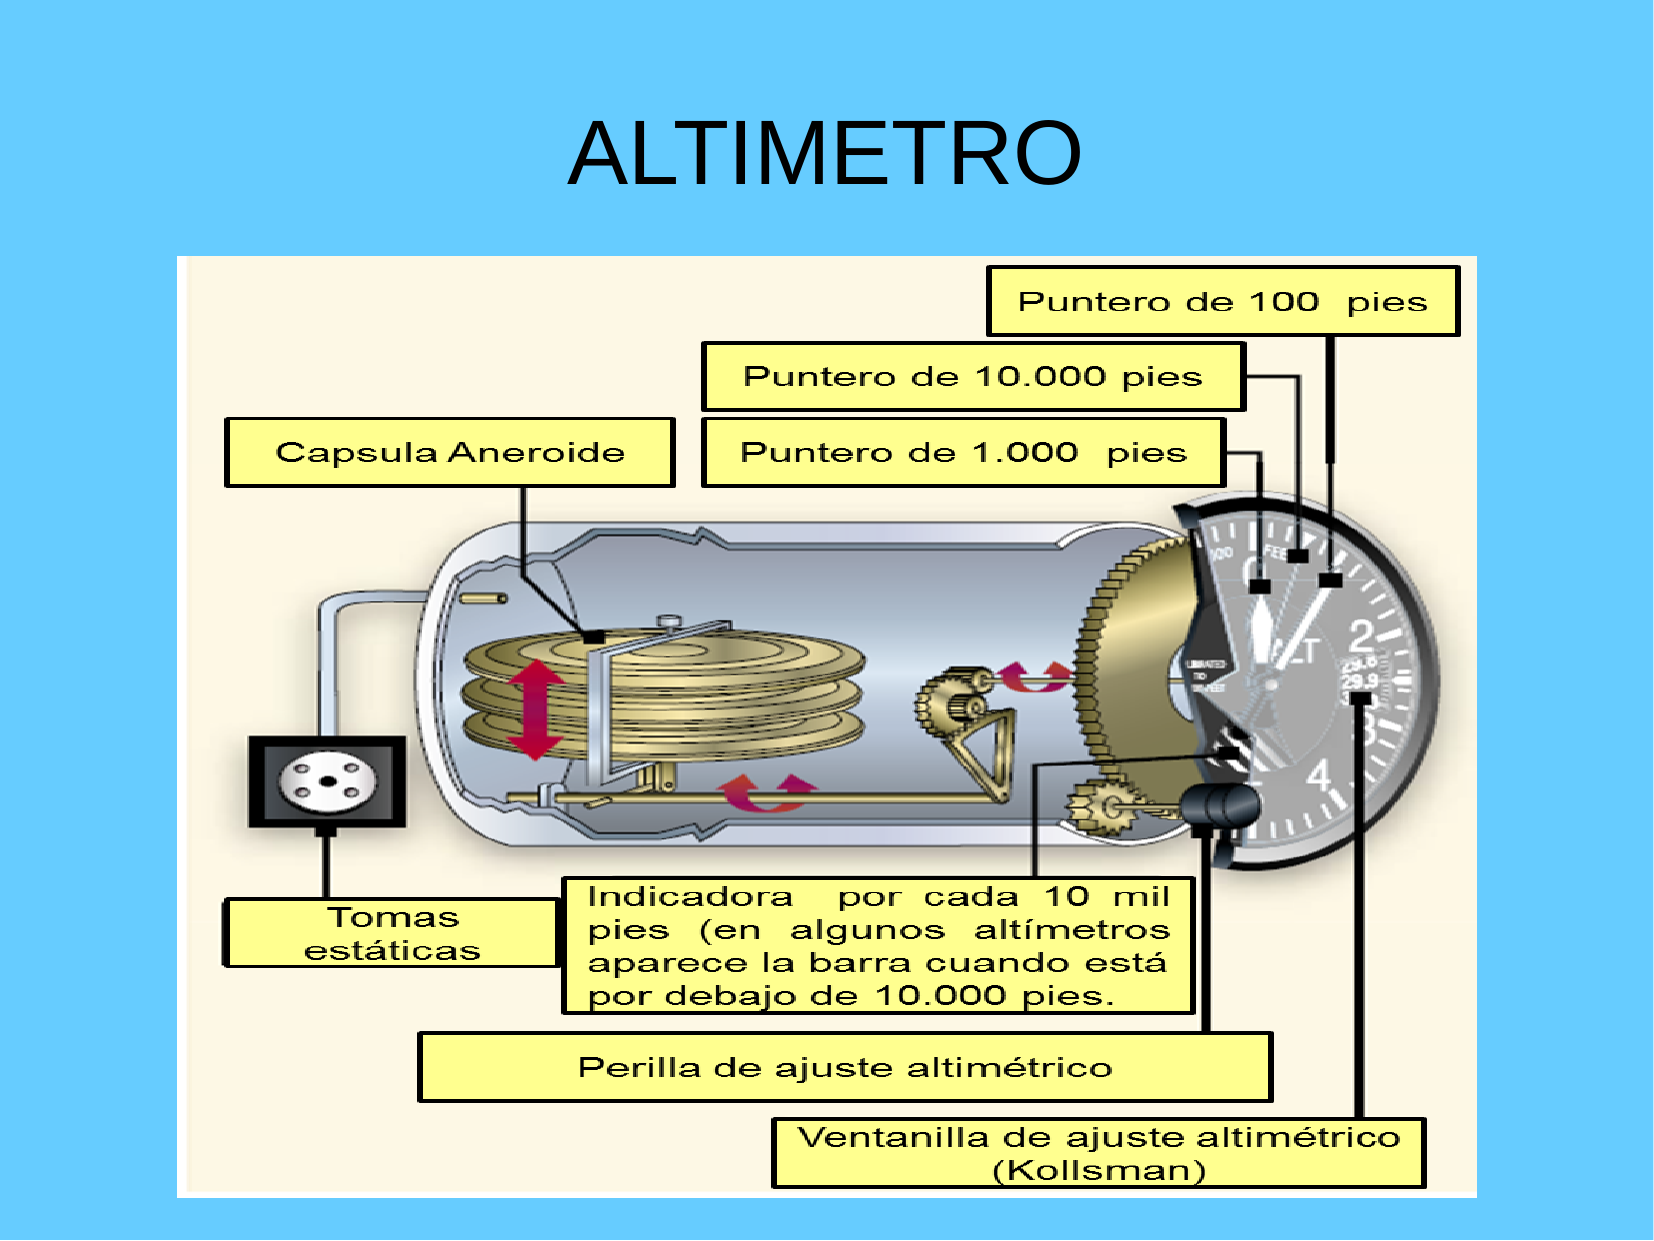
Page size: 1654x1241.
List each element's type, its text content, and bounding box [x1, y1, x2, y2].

title ALTIMETRO [82, 49, 1571, 257]
picture [177, 256, 1477, 1202]
